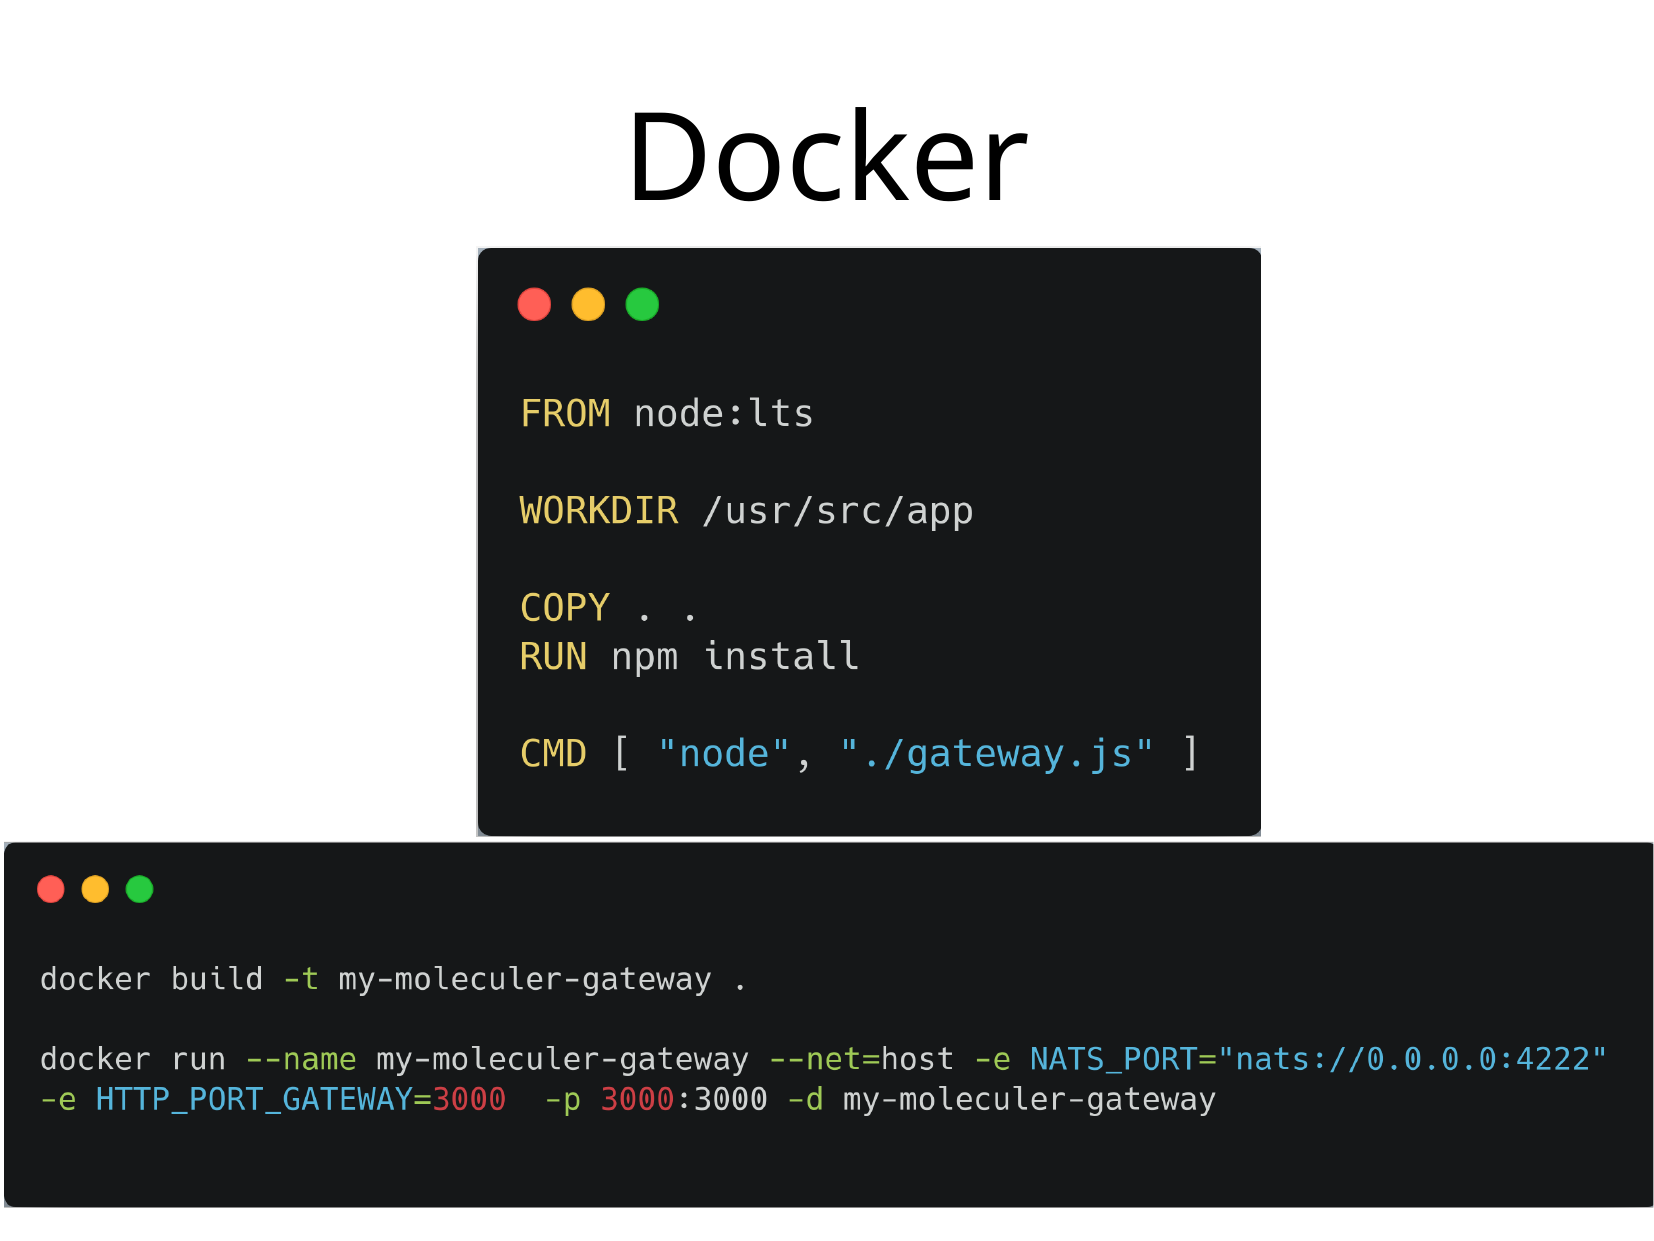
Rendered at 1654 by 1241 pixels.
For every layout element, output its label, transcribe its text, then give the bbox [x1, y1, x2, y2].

picture [4, 841, 1654, 1208]
picture [476, 246, 1261, 837]
title Docker [82, 49, 1571, 257]
